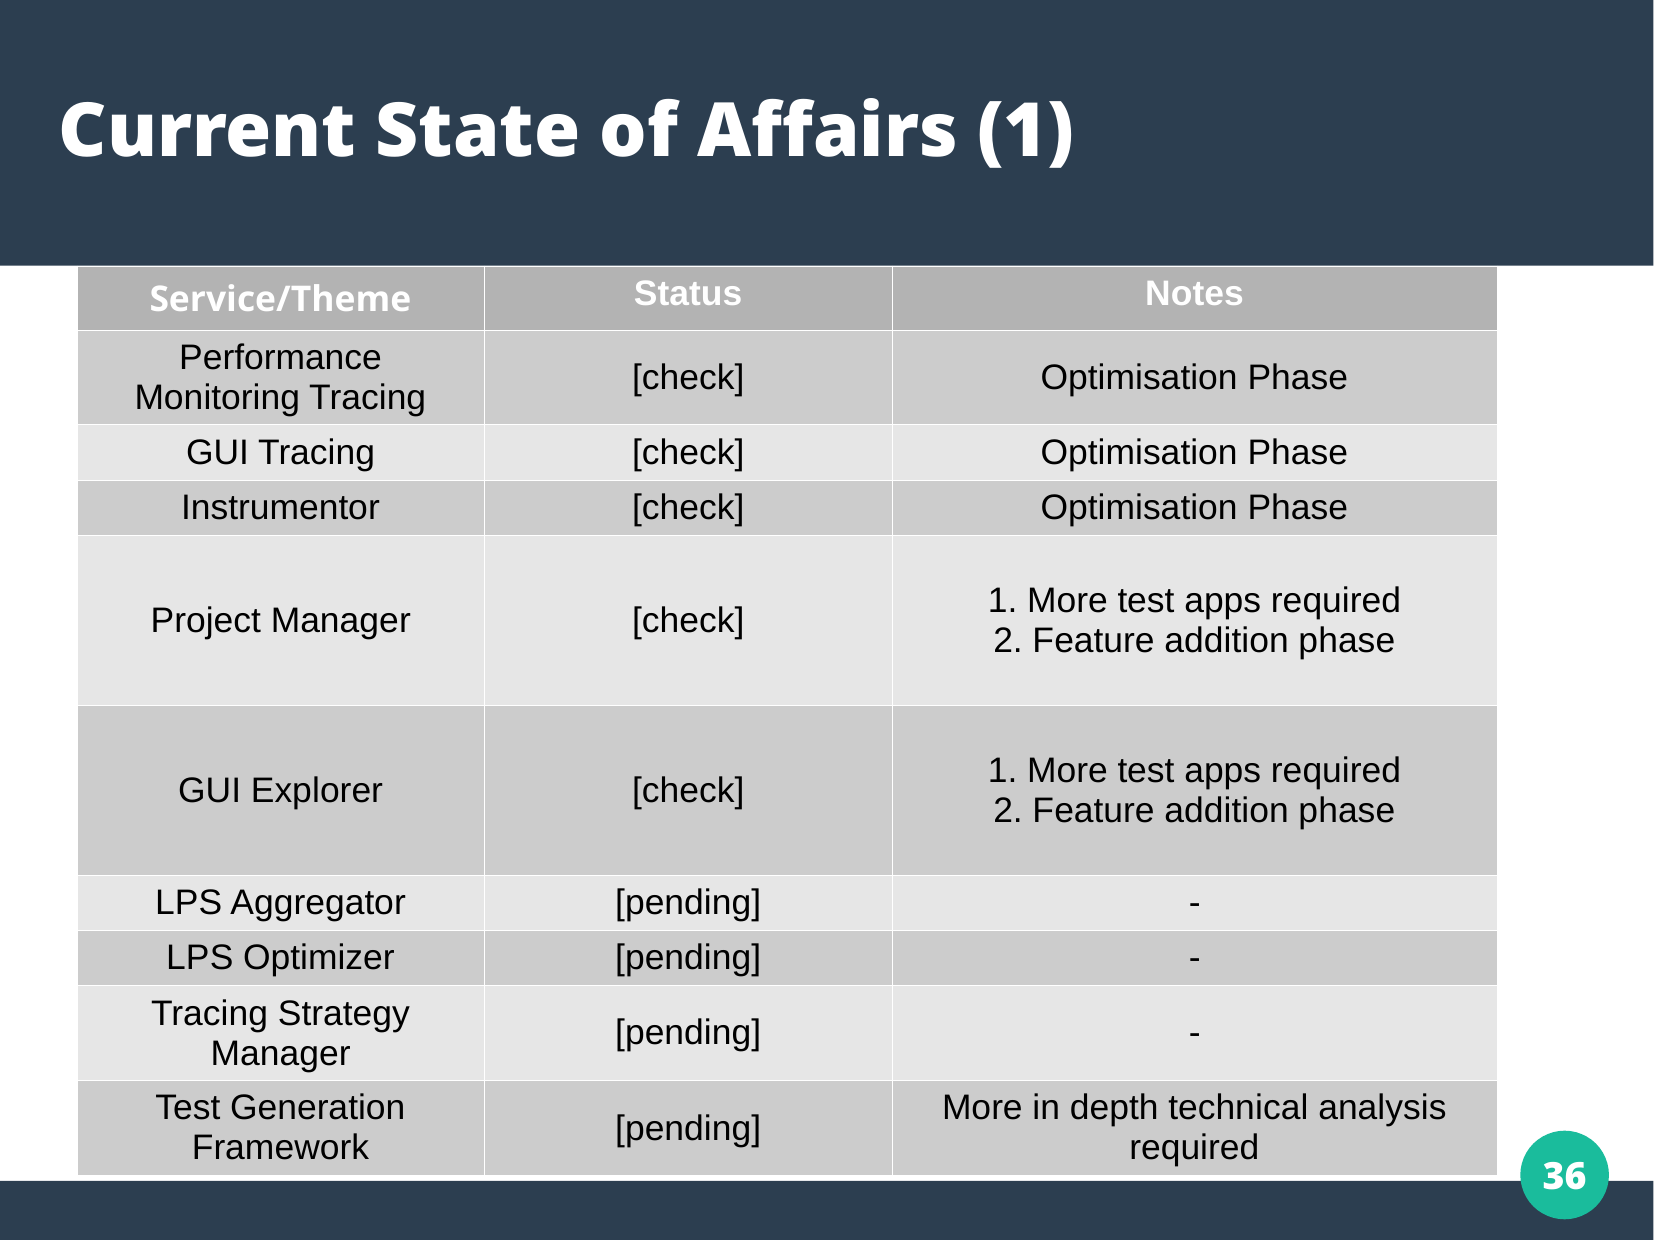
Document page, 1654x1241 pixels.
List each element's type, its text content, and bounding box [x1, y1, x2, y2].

table_cell Optimisation Phase [893, 481, 1497, 535]
table_cell Tracing Strategy Manager [78, 986, 484, 1080]
table_cell [pending] [485, 931, 892, 985]
table_cell Project Manager [78, 536, 484, 705]
table_cell [check] [485, 331, 892, 424]
table_cell - [893, 931, 1497, 985]
table_cell LPS Aggregator [78, 876, 484, 930]
table_cell Optimisation Phase [893, 331, 1497, 424]
table_cell [check] [485, 706, 892, 875]
table_cell GUI Tracing [78, 425, 484, 480]
table_header Service/Theme [78, 267, 484, 330]
table_cell [check] [485, 425, 892, 480]
table_cell More in depth technical analysis required [893, 1081, 1497, 1175]
table_cell Performance Monitoring Tracing [78, 331, 484, 424]
table_header Notes [893, 267, 1497, 330]
table_cell Optimisation Phase [893, 425, 1497, 480]
table_cell GUI Explorer [78, 706, 484, 875]
table_cell LPS Optimizer [78, 931, 484, 985]
table_header Status [485, 267, 892, 330]
table_cell [check] [485, 536, 892, 705]
table_cell 1. More test apps required 2. Feature addition phase [893, 536, 1497, 705]
title Current State of Affairs (1) [58, 49, 1595, 207]
table_cell 1. More test apps required 2. Feature addition phase [893, 706, 1497, 875]
table_cell Test Generation Framework [78, 1081, 484, 1175]
table_cell [check] [485, 481, 892, 535]
table_cell [pending] [485, 986, 892, 1080]
table_cell [pending] [485, 1081, 892, 1175]
table_cell - [893, 986, 1497, 1080]
table_cell [pending] [485, 876, 892, 930]
table_cell Instrumentor [78, 481, 484, 535]
table_cell - [893, 876, 1497, 930]
